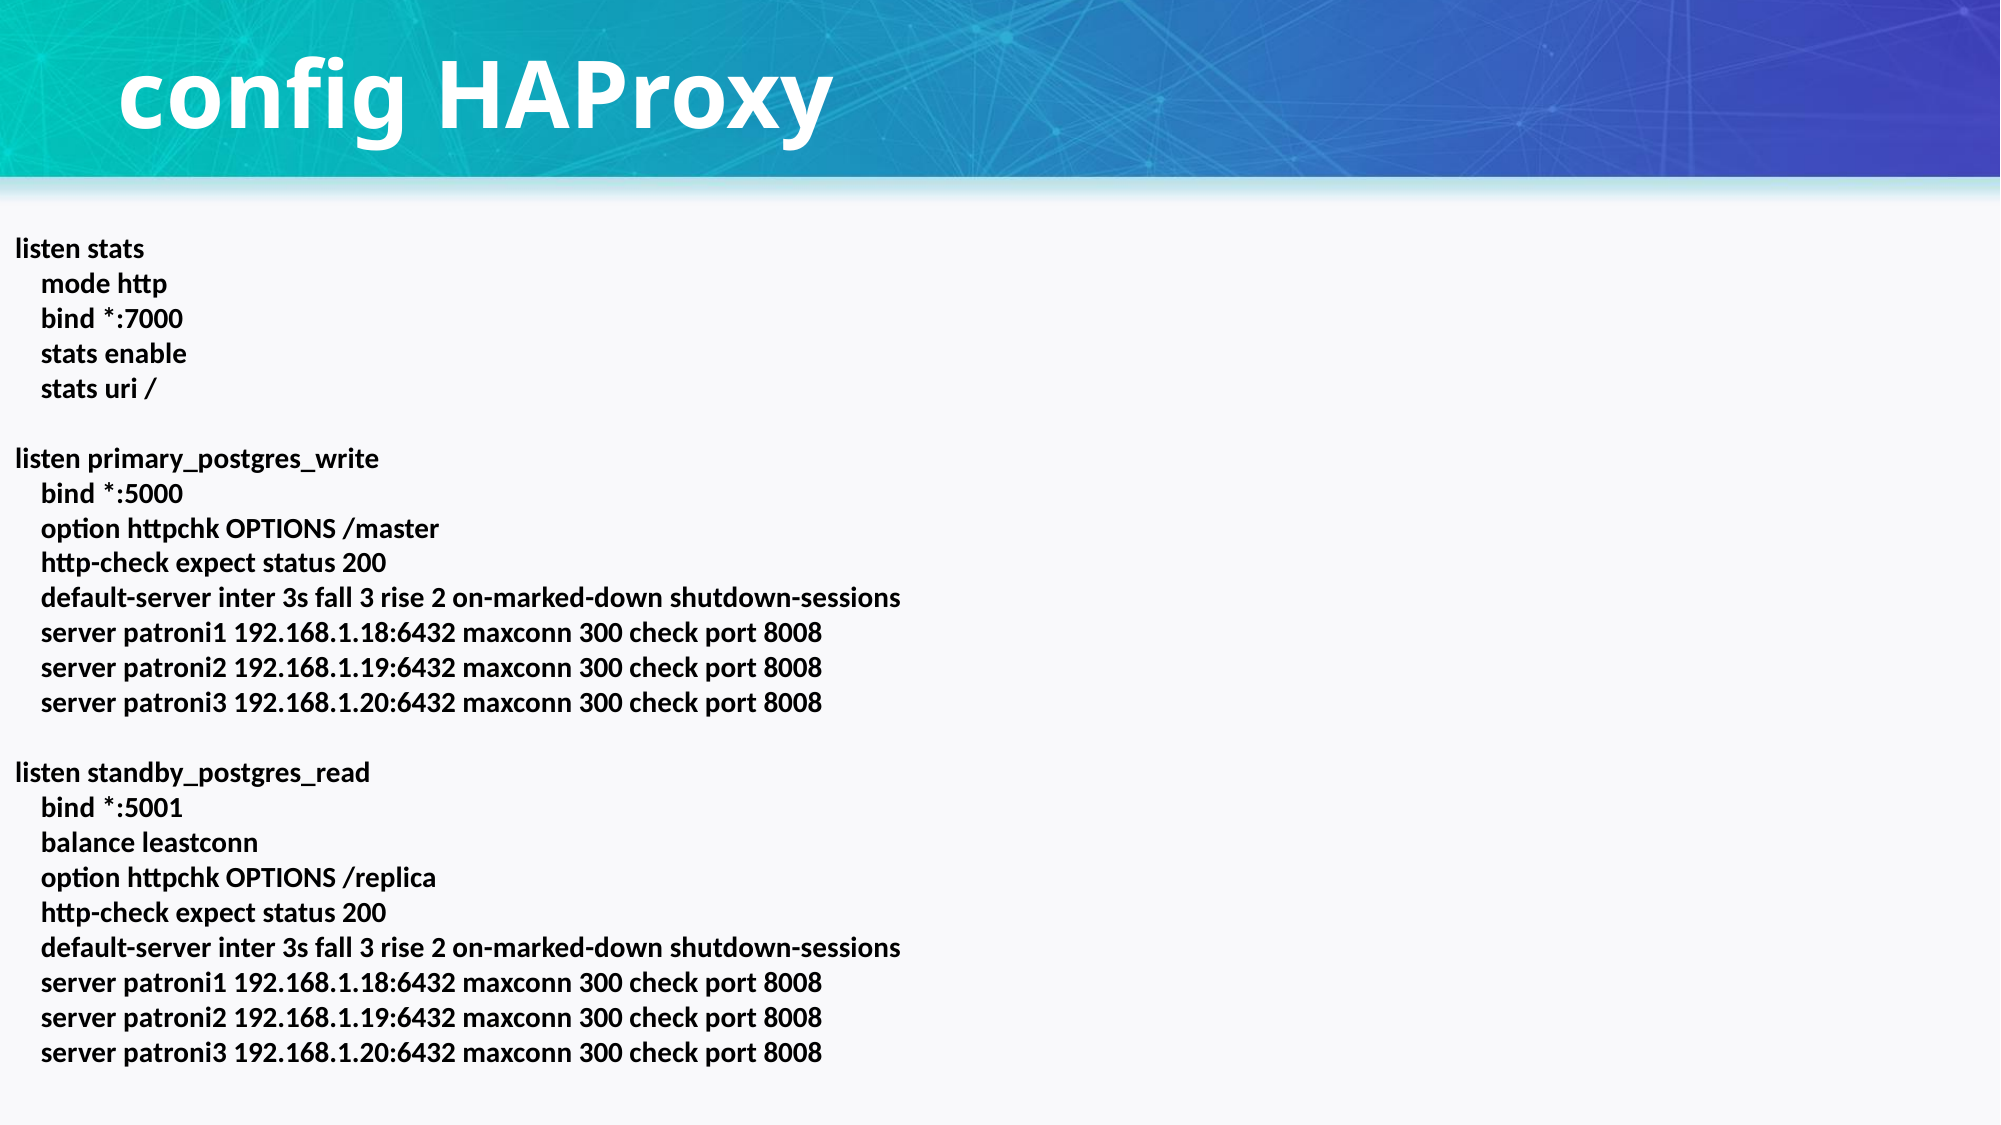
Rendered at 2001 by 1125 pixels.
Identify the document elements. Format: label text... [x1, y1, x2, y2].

picture [0, 0, 2000, 179]
text_box config HAProxy [117, 57, 1882, 140]
text_box config HAProxy [368, 87, 389, 118]
text_box listen stats mode http bind *:7000 stats enable stats uri / listen primary_postgres_write bind *:5000 option httpchk OPTIONS /master http-check expect status 200 default-server inter 3s fall 3 rise 2 on-marked-down shutdown-sessions server patroni1 192.168.1.18:6432 maxconn 300 check port 8008 server patroni2 192.168.1.19:6432 maxconn 300 check port 8008 server patroni3 192.168.1.20:6432 maxconn 300 check port 8008 listen standby_postgres_read bind *:5001 balance leastconn option httpchk OPTIONS /replica http-check expect status 200 default-server inter 3s fall 3 rise 2 on-marked-down shutdown-sessions server patroni1 192.168.1.18:6432 maxconn 300 check port 8008 server patroni2 192.168.1.19:6432 maxconn 300 check port 8008 server patroni3 192.168.1.20:6432 maxconn 300 check port 8008 [0, 179, 2000, 1125]
